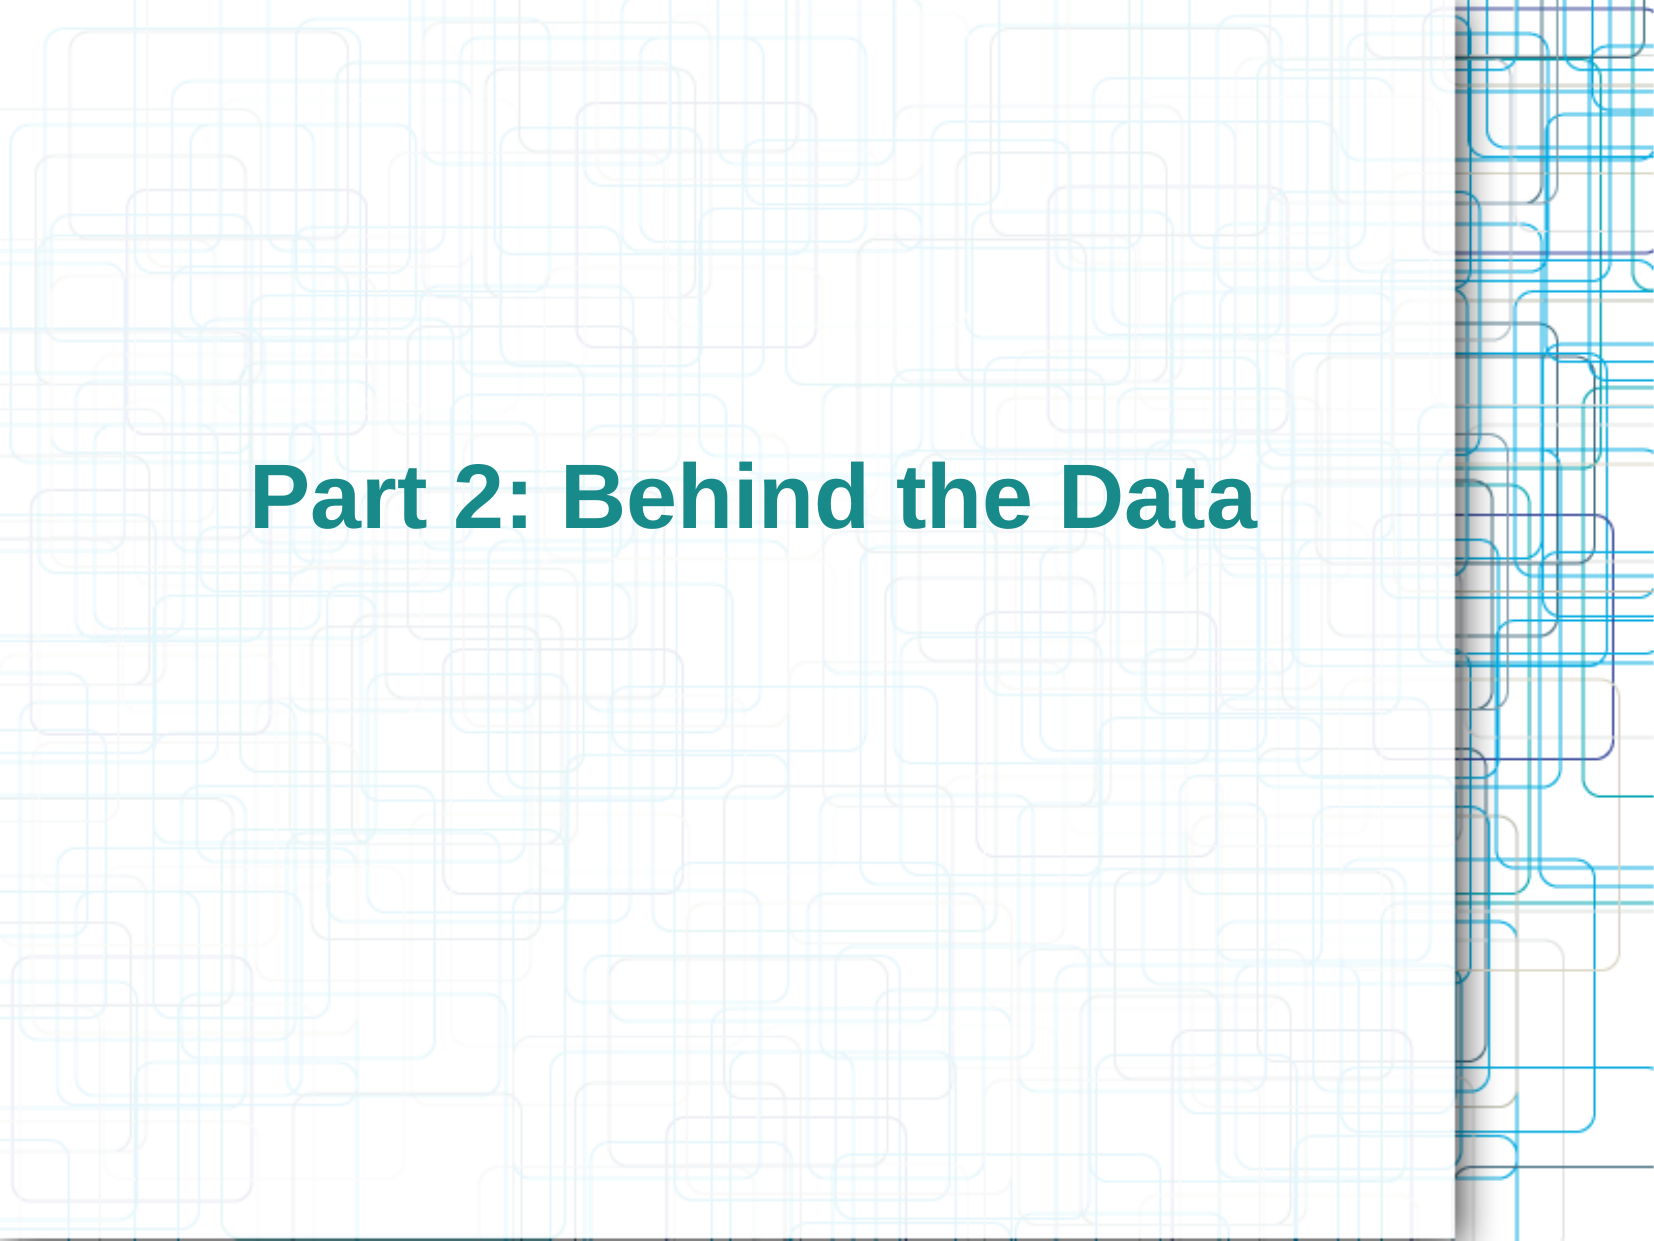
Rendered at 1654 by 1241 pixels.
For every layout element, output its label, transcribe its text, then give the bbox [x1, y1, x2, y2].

title Part 2: Behind the Data [75, 392, 1434, 601]
picture [0, 0, 1654, 1241]
